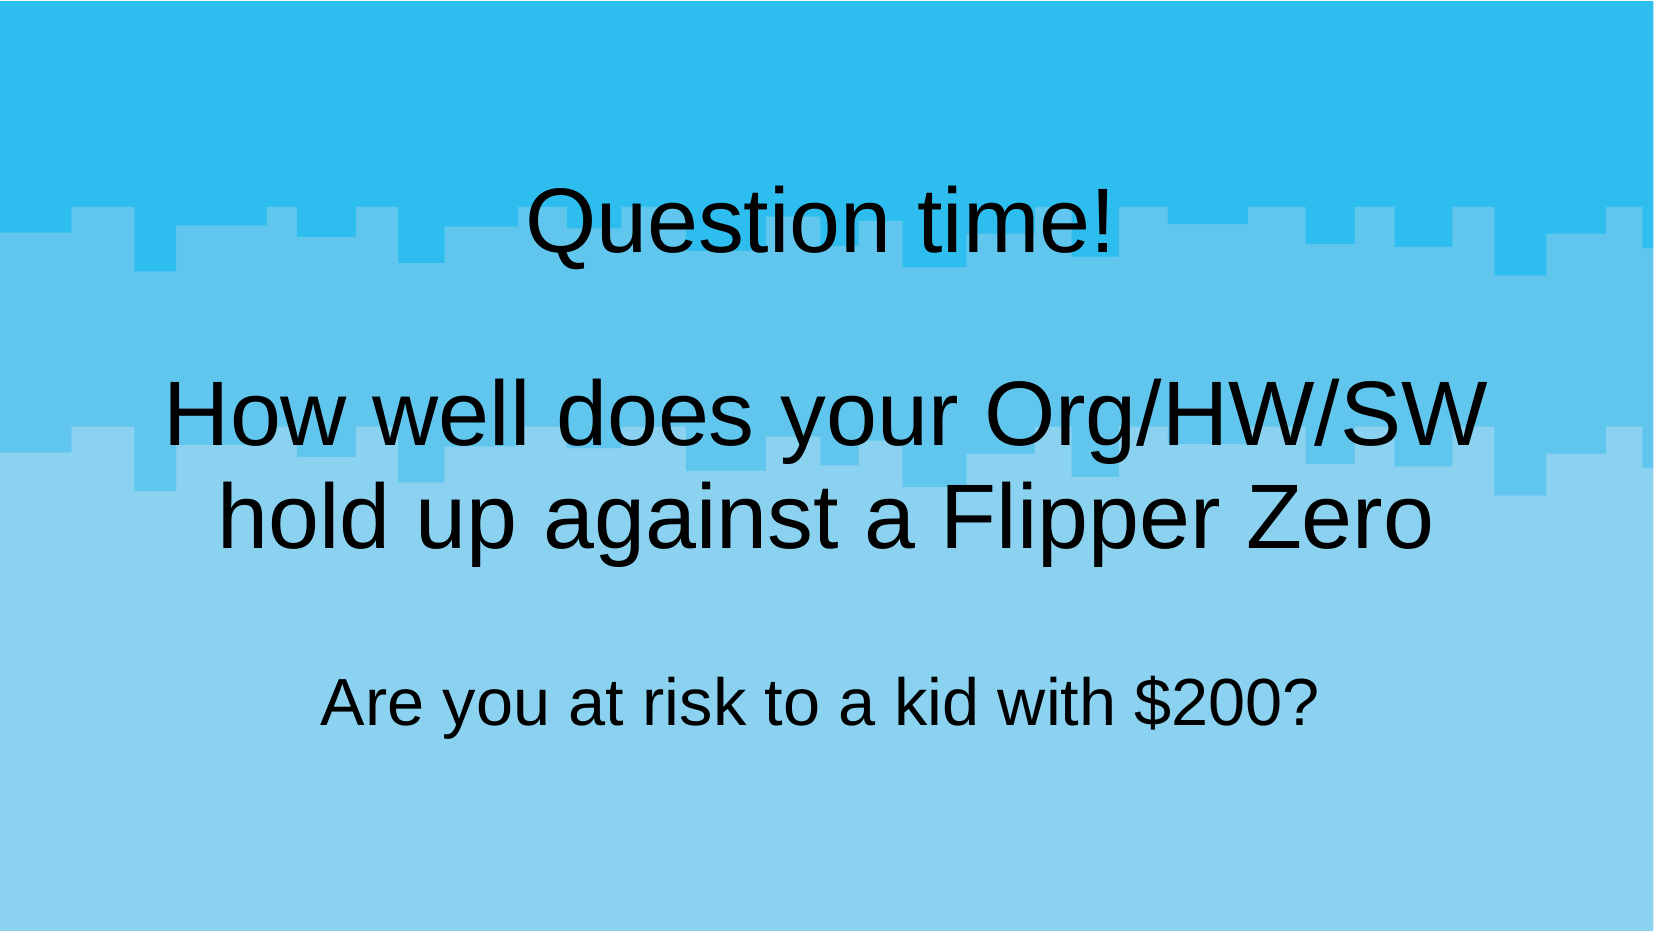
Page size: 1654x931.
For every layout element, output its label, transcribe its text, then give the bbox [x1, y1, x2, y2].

picture [0, 1, 1654, 931]
title Are you at risk to a kid with $200? [76, 624, 1565, 780]
title Question time! [76, 143, 1565, 299]
title How well does your Org/HW/SW hold up against a Flipper Zero [82, 362, 1571, 568]
